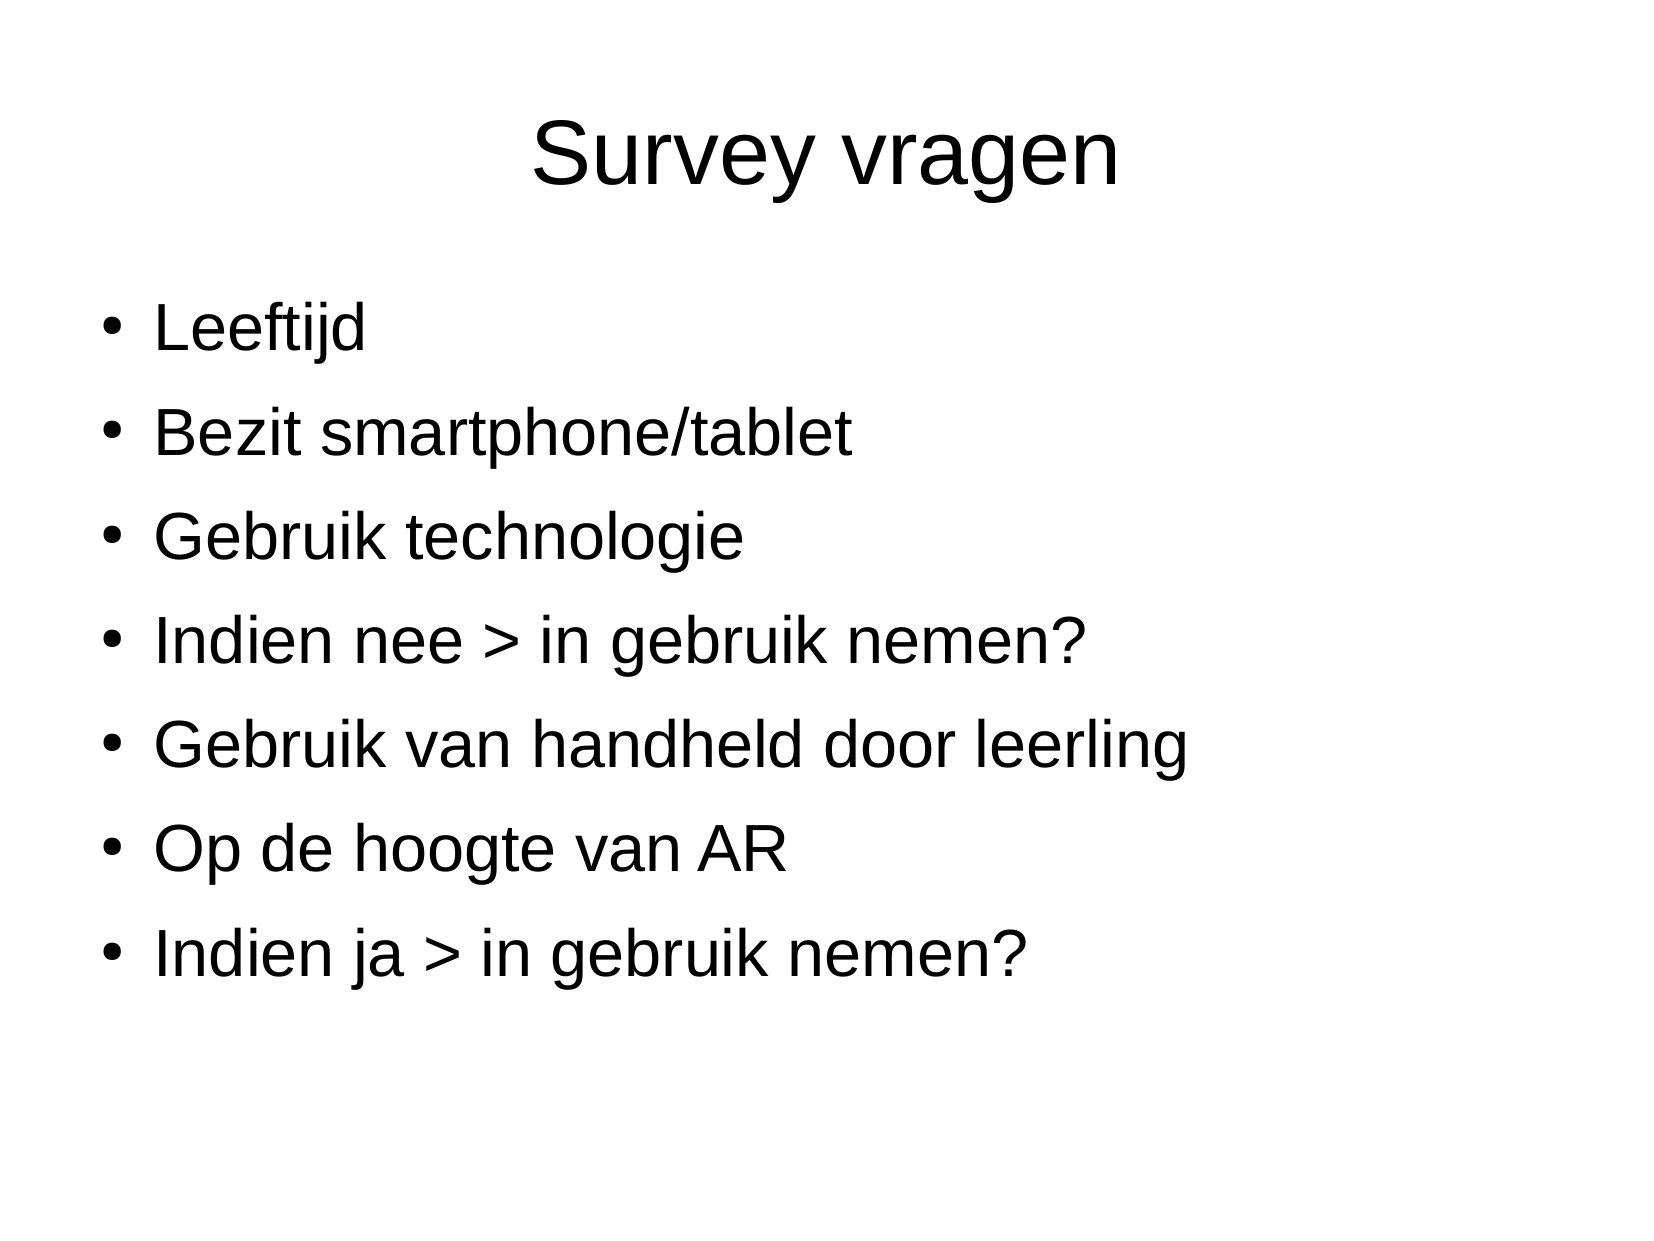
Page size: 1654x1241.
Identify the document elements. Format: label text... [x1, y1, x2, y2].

title Survey vragen [82, 49, 1571, 257]
list Leeftijd Bezit smartphone/tablet Gebruik technologie Indien nee > in gebruik nemen? Gebruik van handheld door leerling Op de hoogte van AR Indien ja > in gebruik nemen? [82, 290, 1571, 1109]
